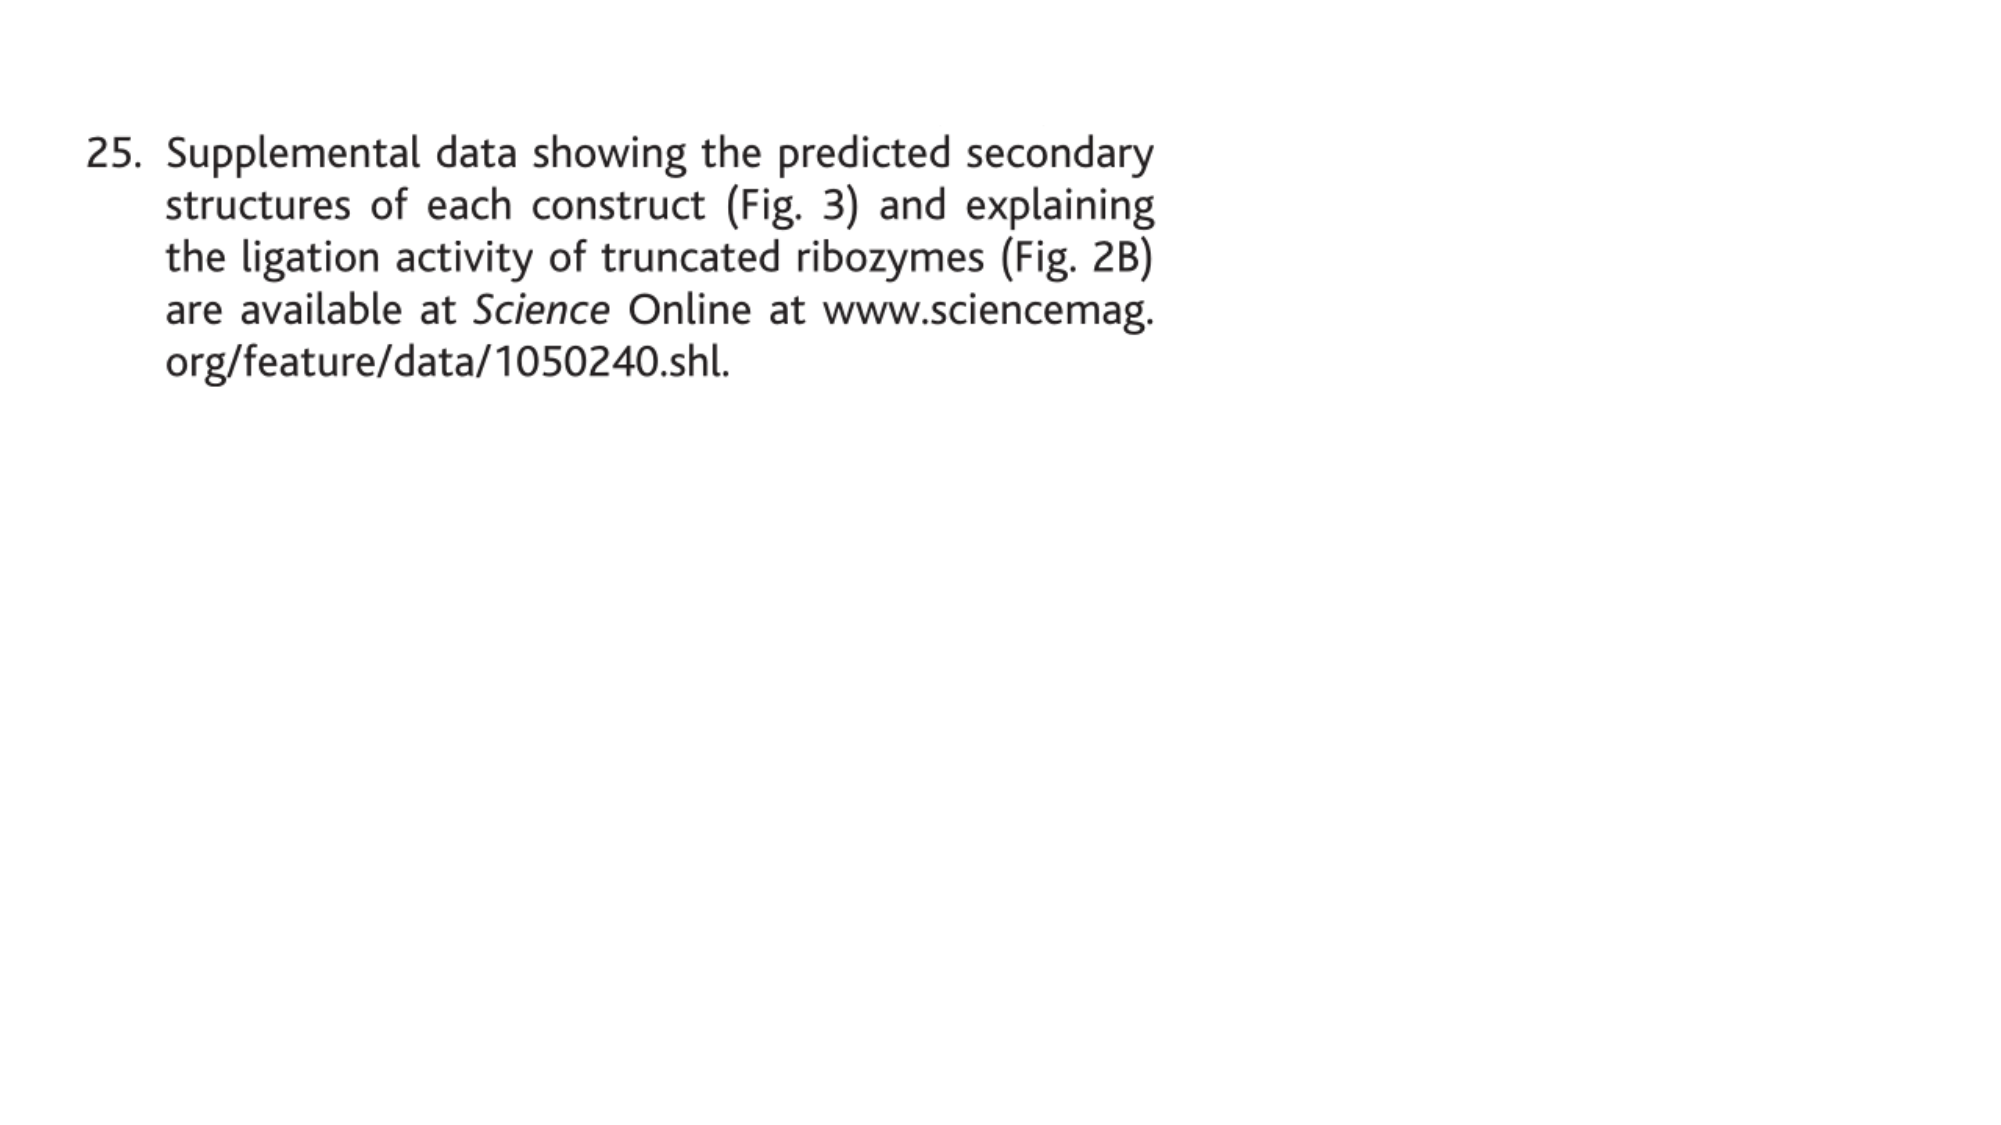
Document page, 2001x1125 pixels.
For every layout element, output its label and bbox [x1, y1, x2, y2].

picture [70, 125, 1165, 390]
